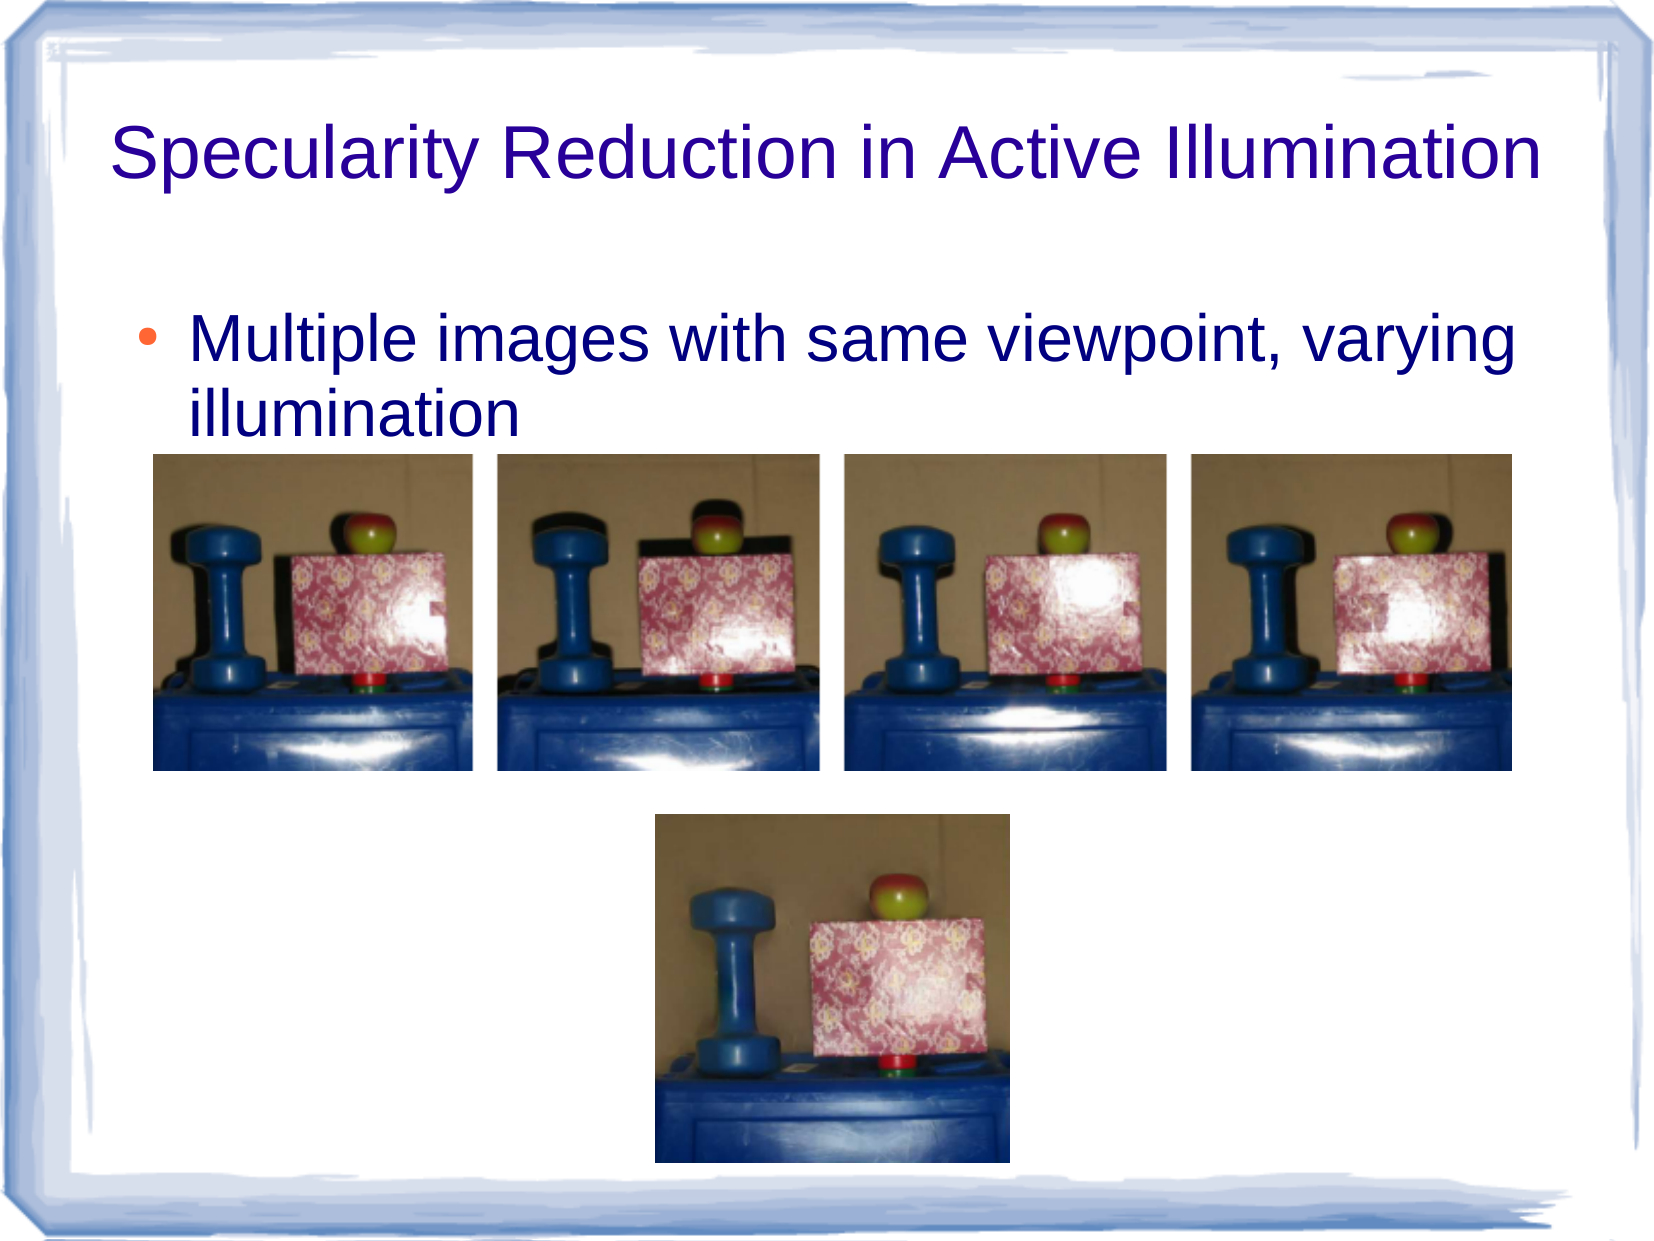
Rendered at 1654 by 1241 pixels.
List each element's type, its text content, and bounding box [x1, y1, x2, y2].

title Specularity Reduction in Active Illumination [82, 56, 1571, 250]
list Multiple images with same viewpoint, varying illumination [118, 301, 1571, 981]
picture [0, 0, 1654, 1241]
